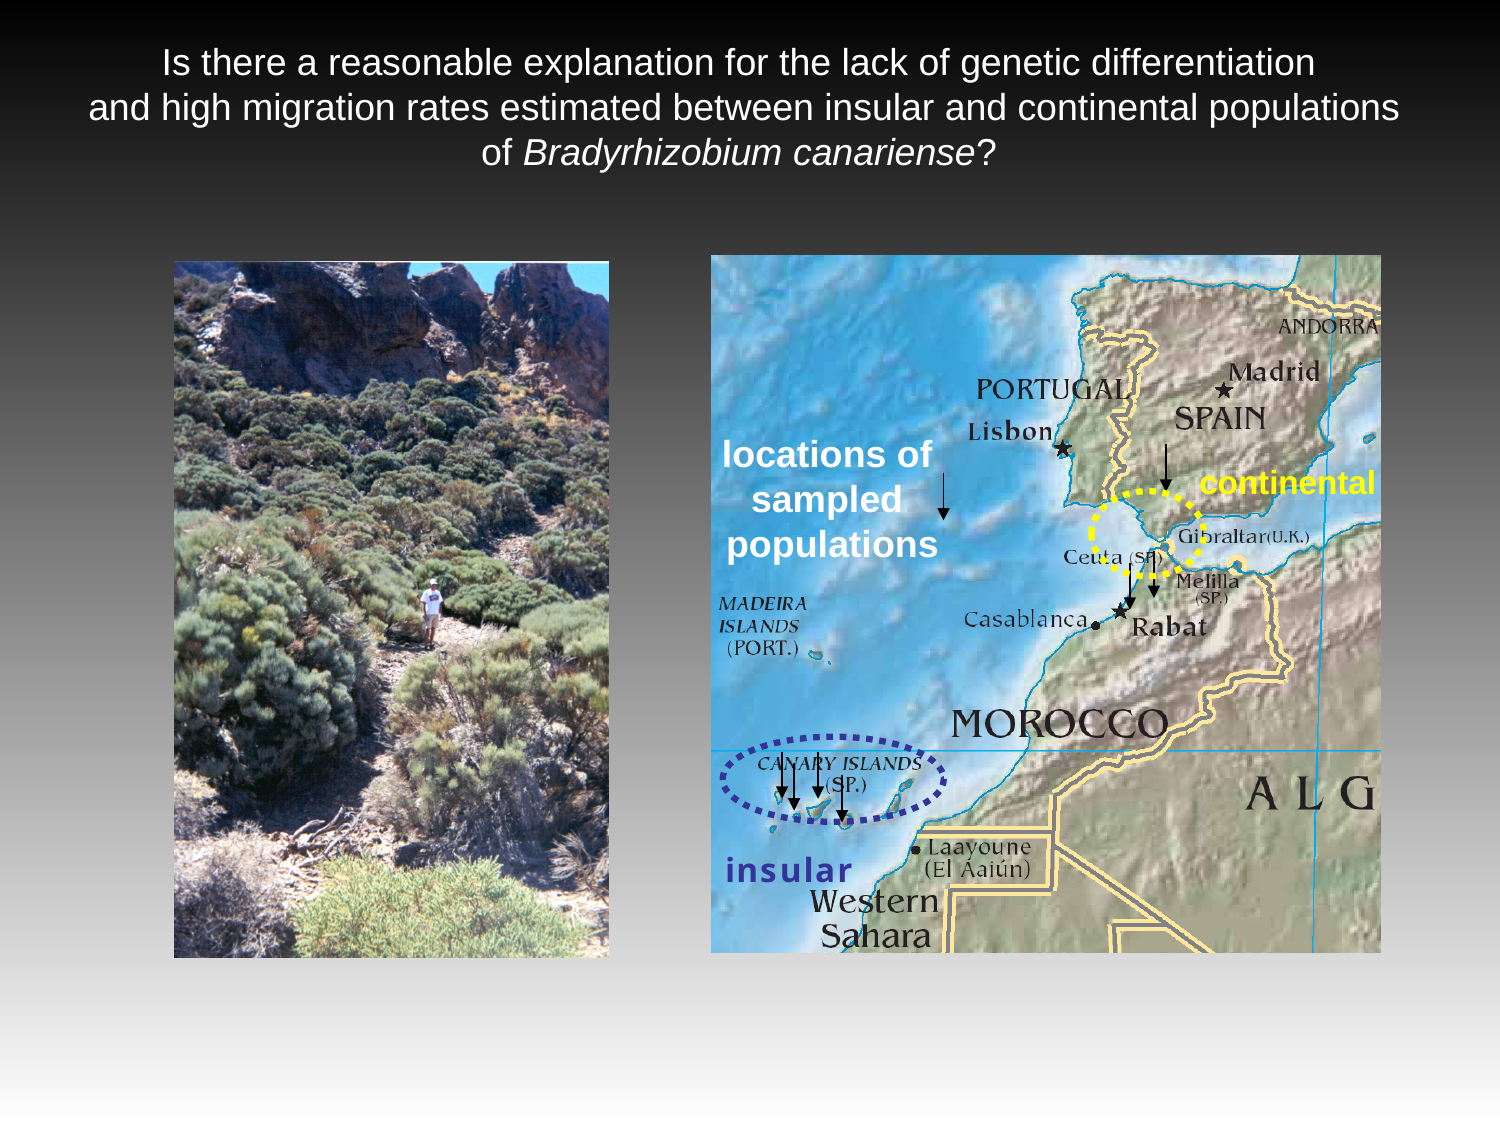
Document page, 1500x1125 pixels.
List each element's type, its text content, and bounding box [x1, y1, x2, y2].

text_box Is there a reasonable explanation for the lack of genetic differentiation and high migration rates estimated between insular and continental populations of Bradyrhizobium canariense? [73, 30, 1415, 181]
picture [174, 255, 1392, 958]
